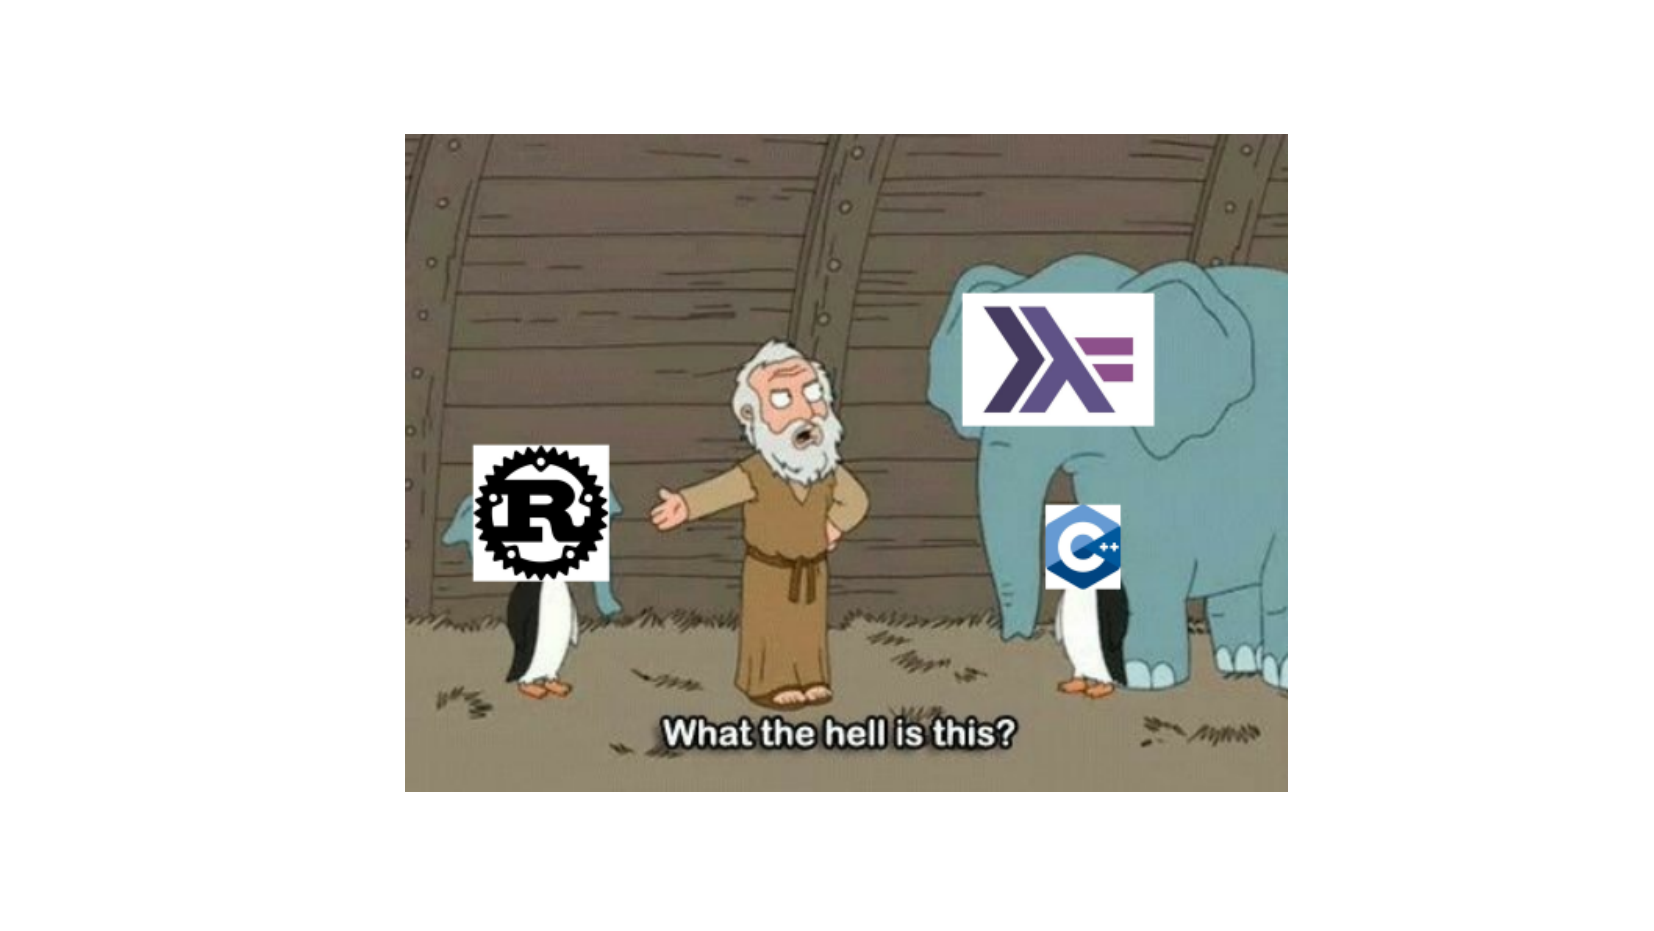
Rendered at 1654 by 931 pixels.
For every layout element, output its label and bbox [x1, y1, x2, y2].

picture [405, 134, 1288, 792]
